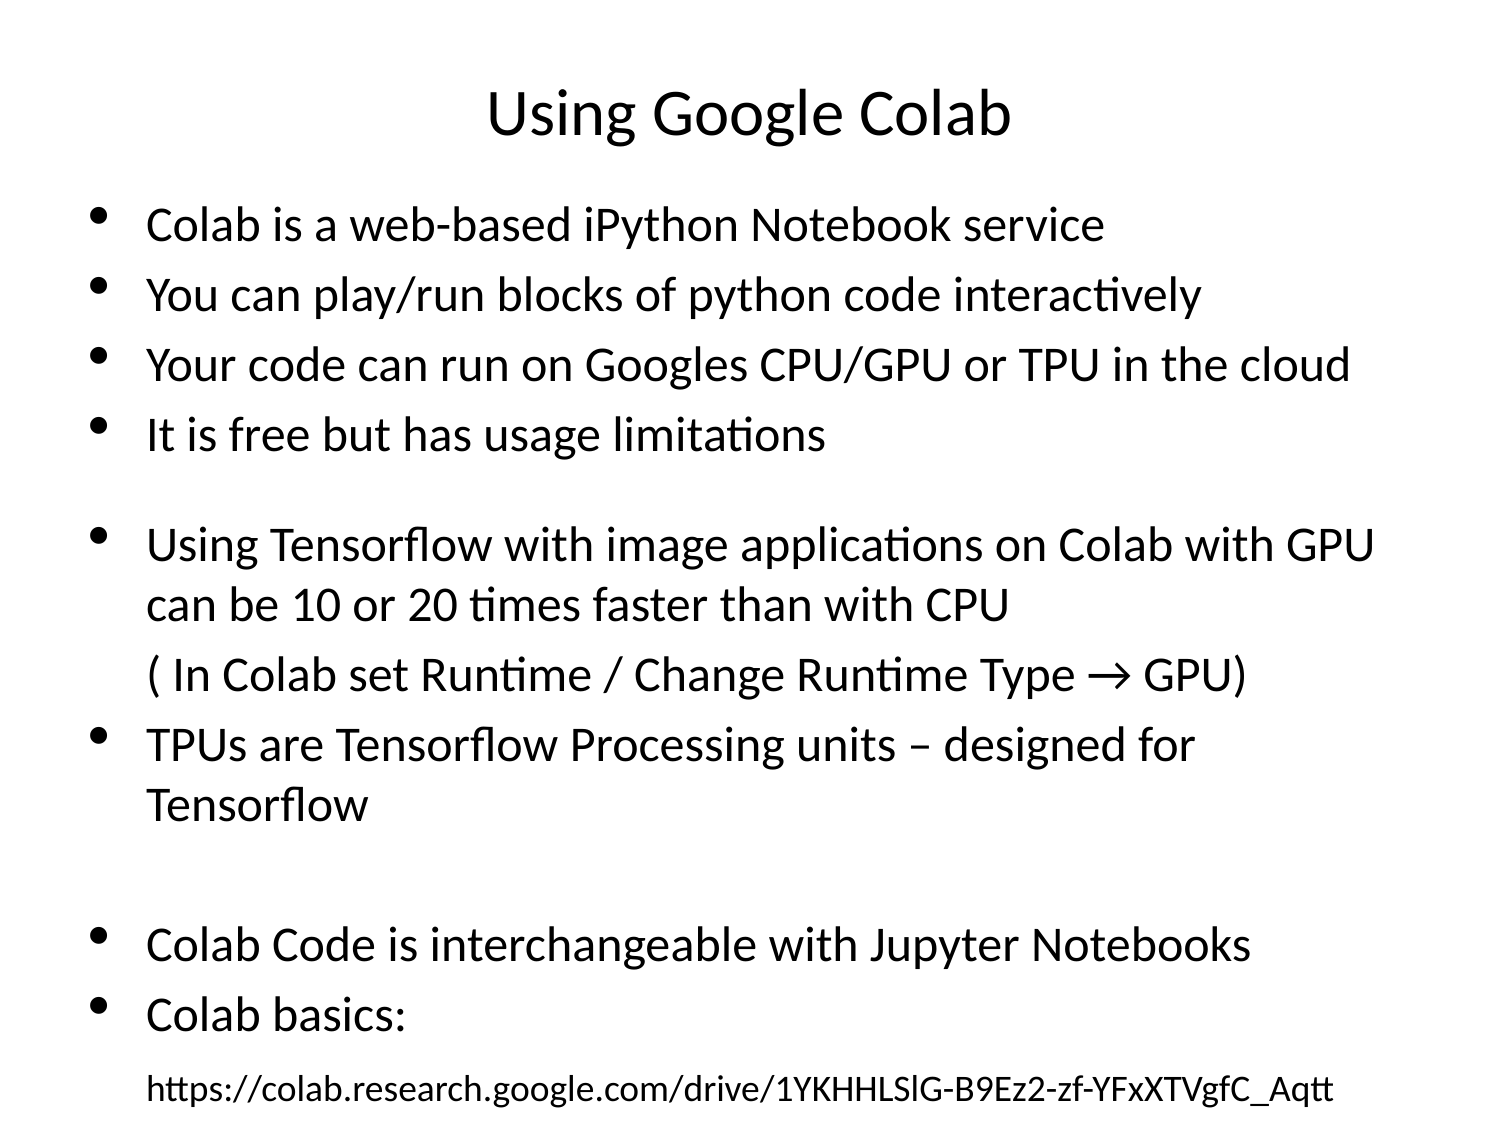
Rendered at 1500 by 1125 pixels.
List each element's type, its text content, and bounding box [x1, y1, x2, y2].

text_box Colab is a web-based iPython Notebook service You can play/run blocks of python code interactively Your code can run on Googles CPU/GPU or TPU in the cloud It is free but has usage limitations Using Tensorflow with image applications on Colab with GPU can be 10 or 20 times faster than with CPU ( In Colab set Runtime / Change Runtime Type → GPU) TPUs are Tensorflow Processing units – designed for Tensorflow Colab Code is interchangeable with Jupyter Notebooks Colab basics: https://colab.research.google.com/drive/1YKHHLSlG-B9Ez2-zf-YFxXTVgfC_Aqtt [75, 184, 1425, 1004]
text_box Using Google Colab [75, 45, 1425, 172]
